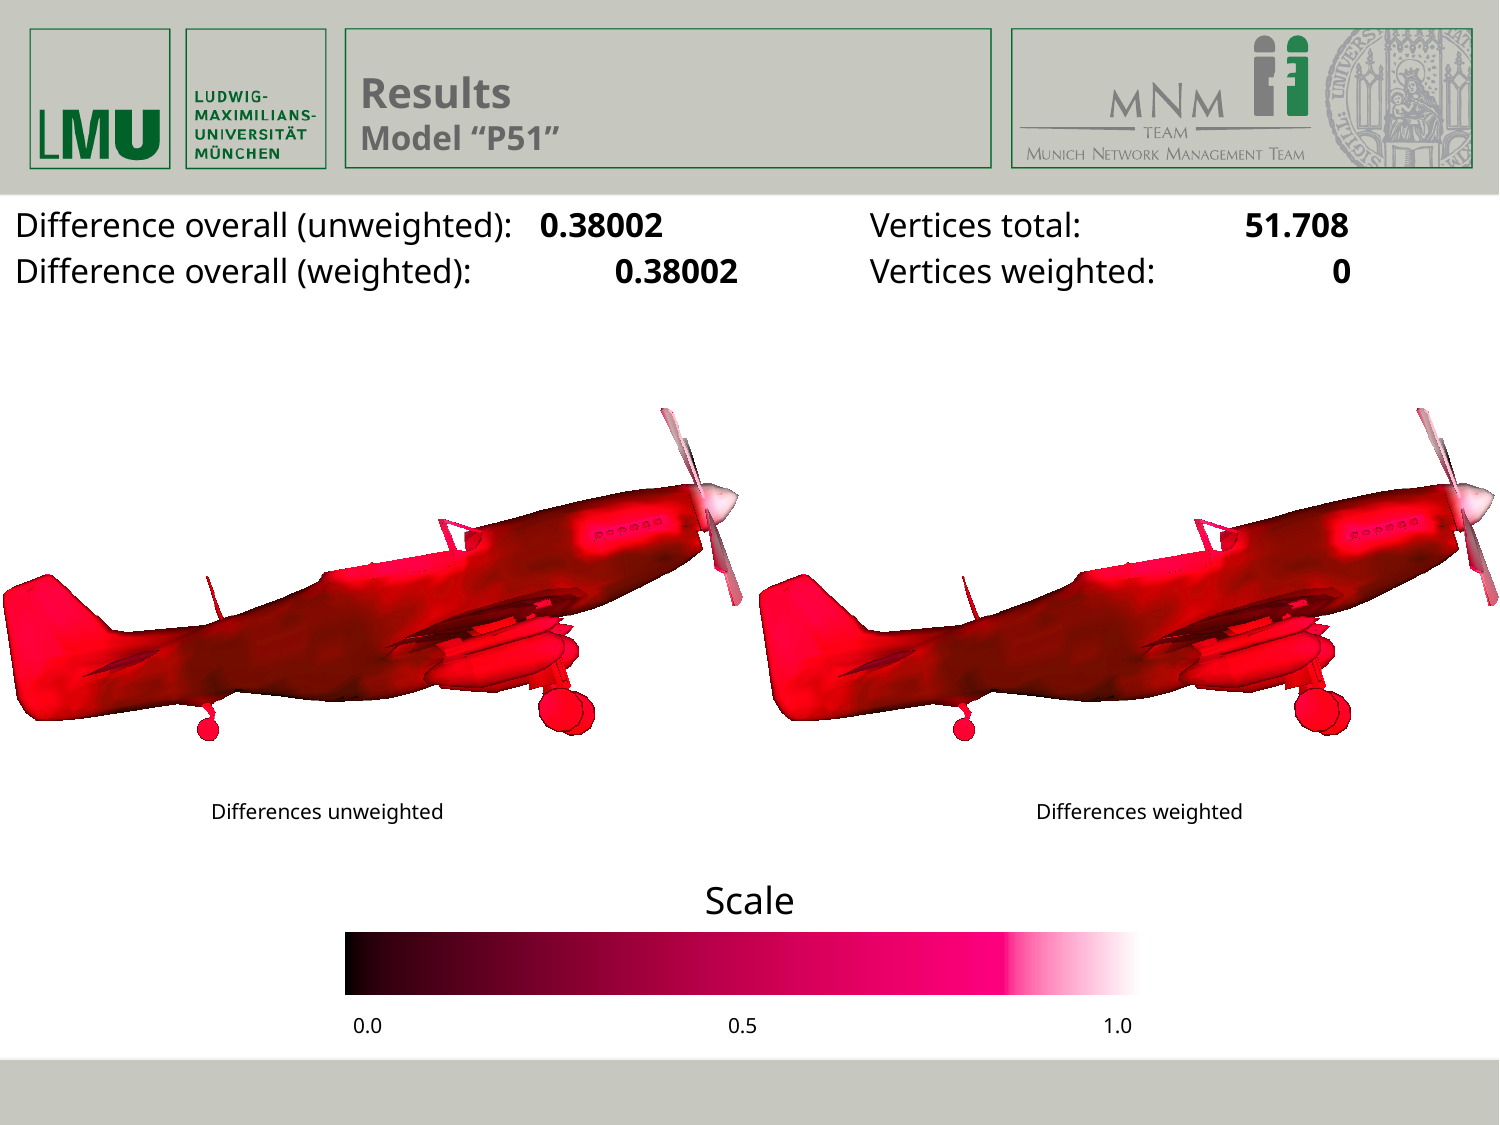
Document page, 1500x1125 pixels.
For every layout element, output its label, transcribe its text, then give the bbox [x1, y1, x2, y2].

text_box Differences unweighted Differences weighted [30, 791, 1425, 852]
picture [345, 933, 1141, 995]
picture [0, 0, 1499, 196]
text_box Difference overall (unweighted): 0.38002 Difference overall (weighted): 0.38002 [0, 195, 841, 300]
text_box Vertices total: 51.708 Vertices weighted: 0 [855, 195, 1500, 300]
picture [0, 404, 1500, 743]
picture [0, 1058, 1499, 1125]
text_box Results Model “P51” [345, 59, 986, 165]
text_box Scale [345, 870, 1156, 933]
text_box 0.0 0.5 1.0 [255, 1005, 1231, 1051]
